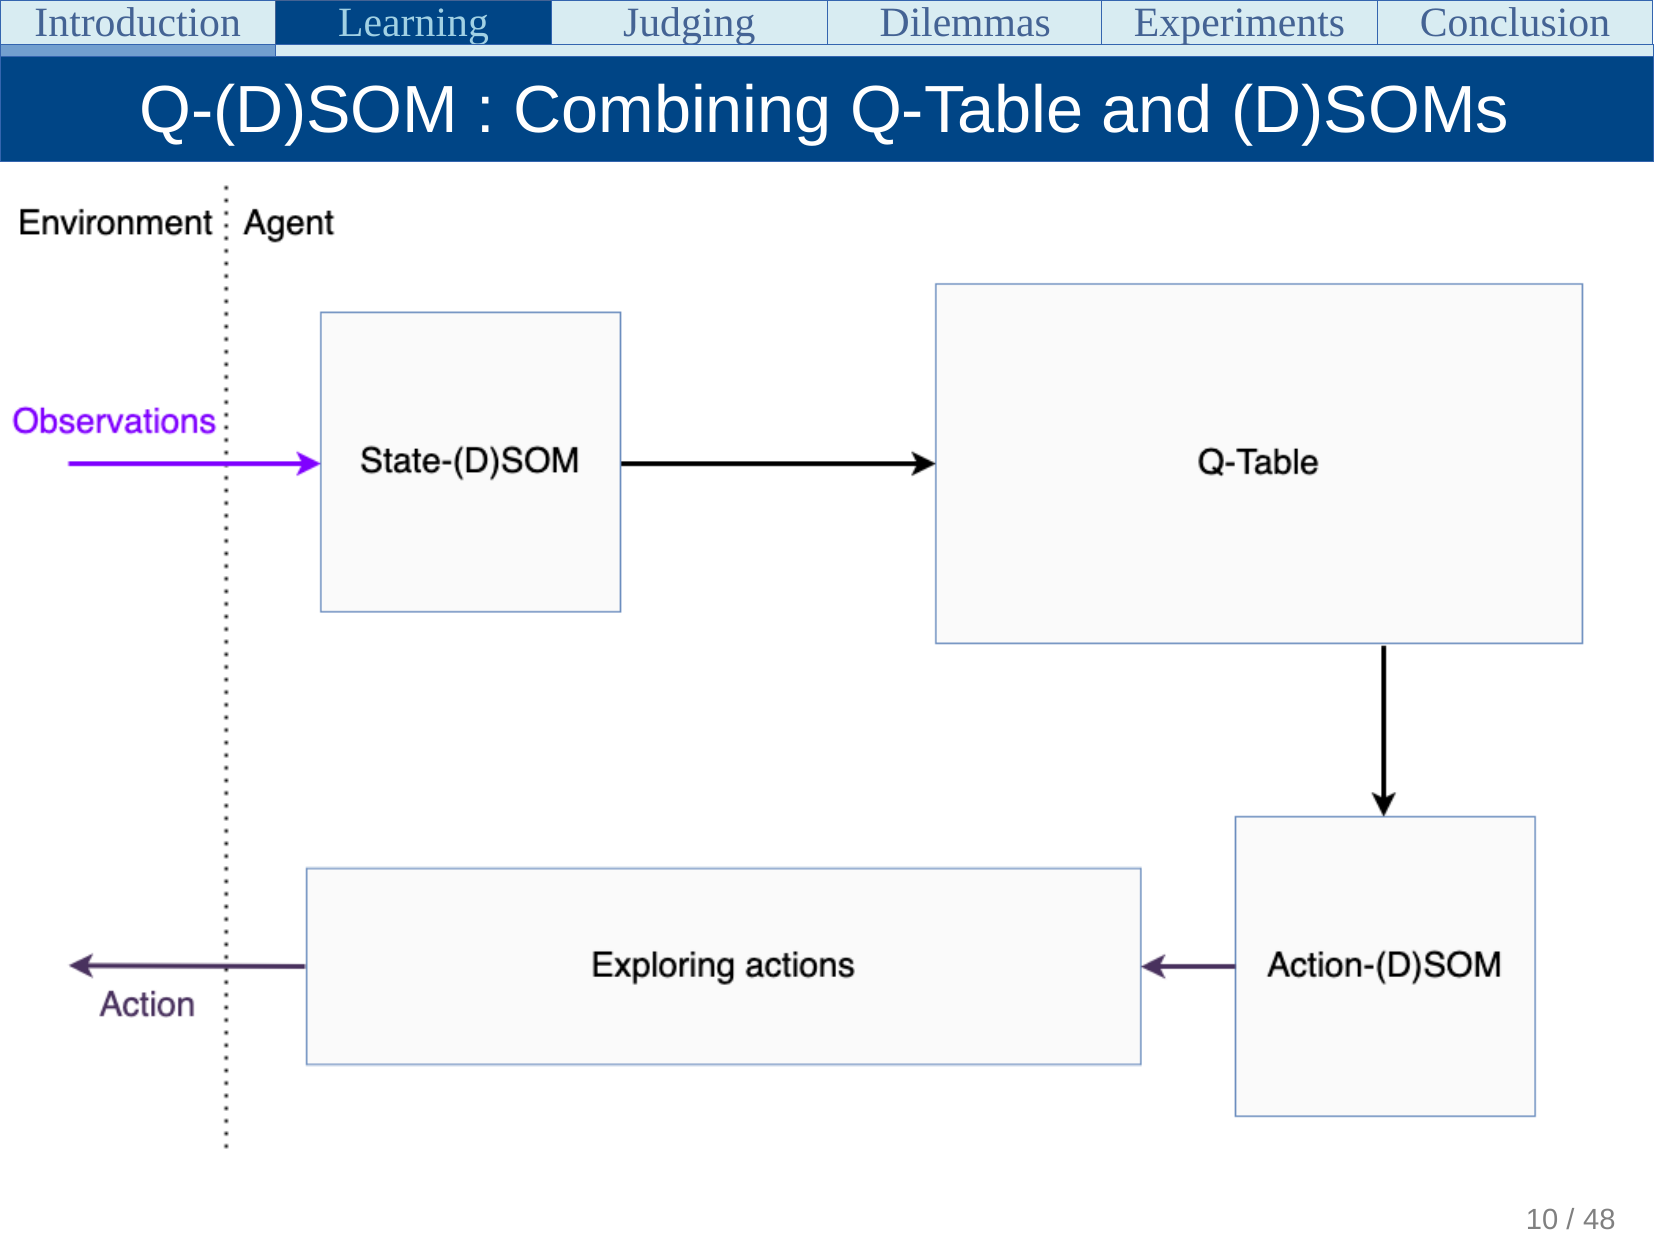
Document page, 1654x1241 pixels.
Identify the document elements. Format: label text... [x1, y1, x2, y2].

text_box [0, 44, 276, 57]
title Q-(D)SOM : Combining Q-Table and (D)SOMs [0, 56, 1651, 162]
picture [5, 170, 1645, 1163]
